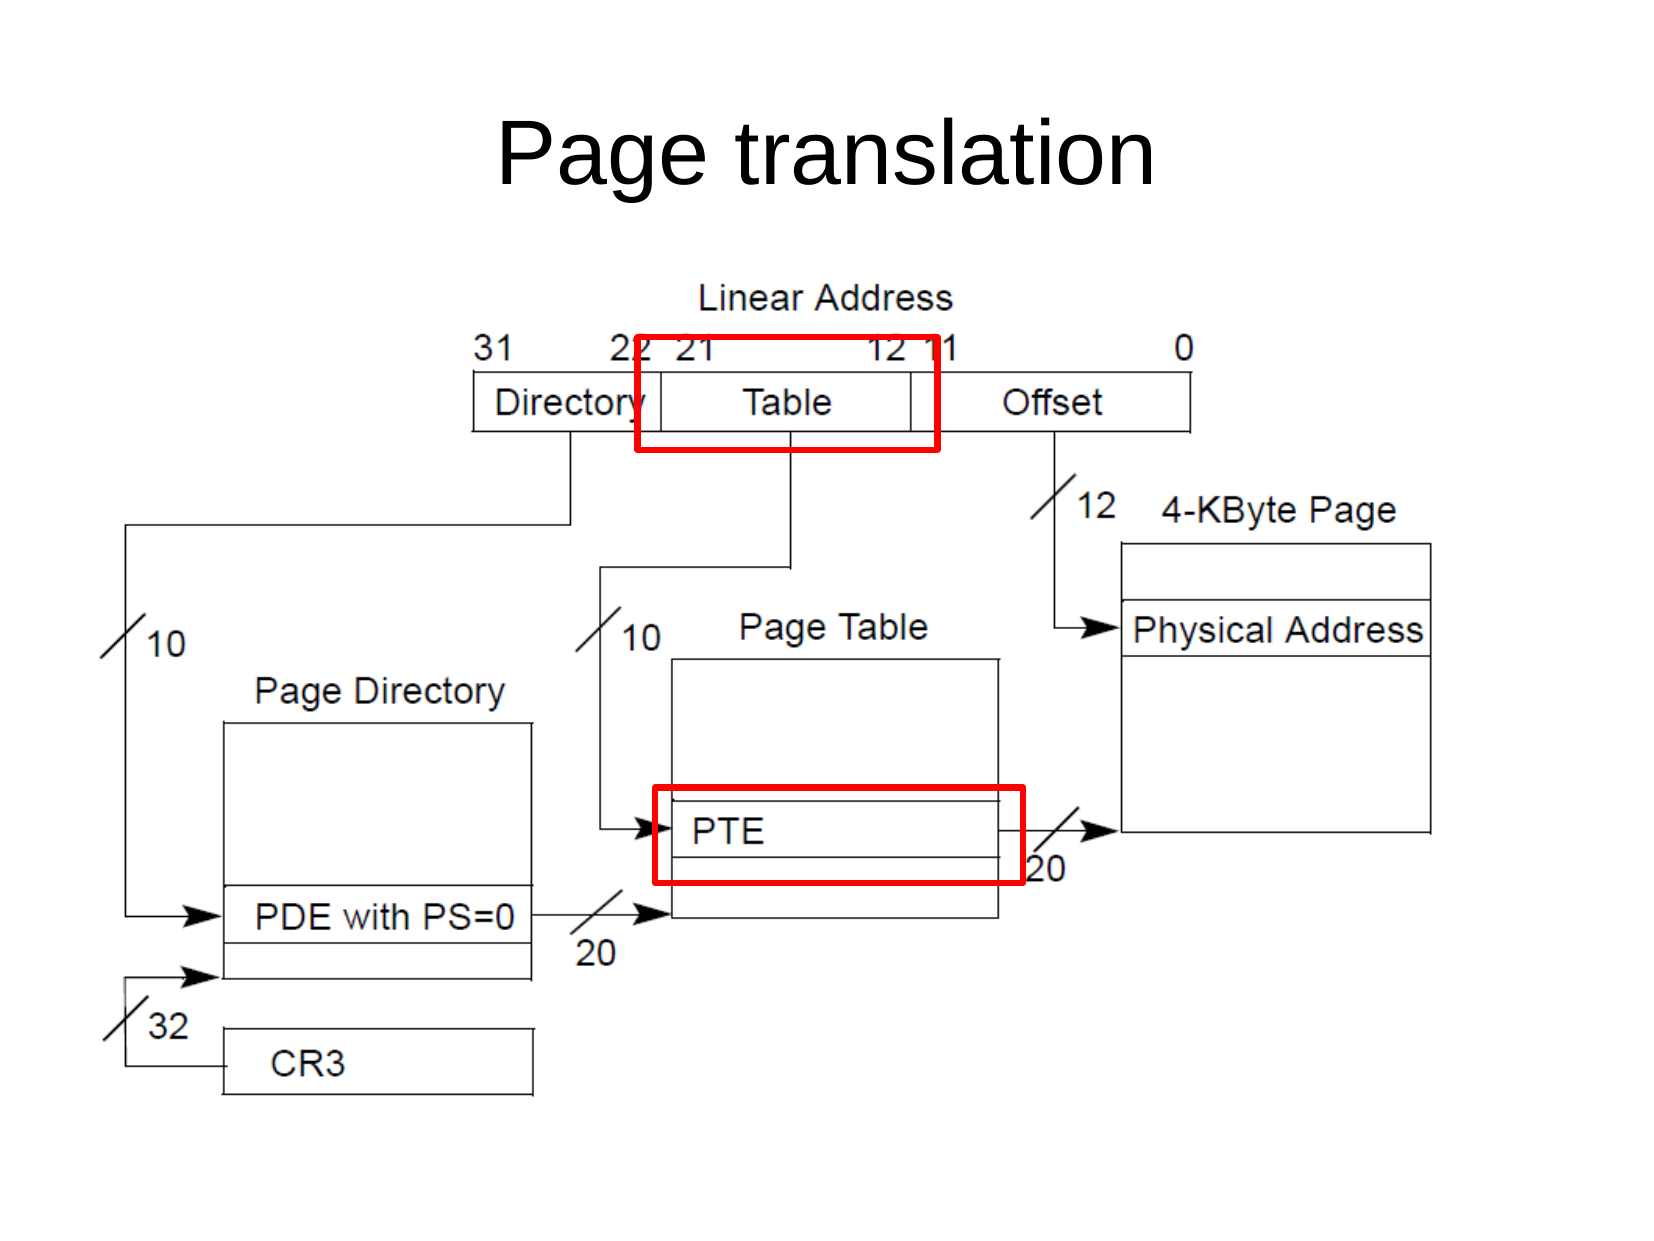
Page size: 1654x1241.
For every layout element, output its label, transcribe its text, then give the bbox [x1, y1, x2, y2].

title Page translation [82, 49, 1571, 257]
picture [75, 264, 1463, 1126]
